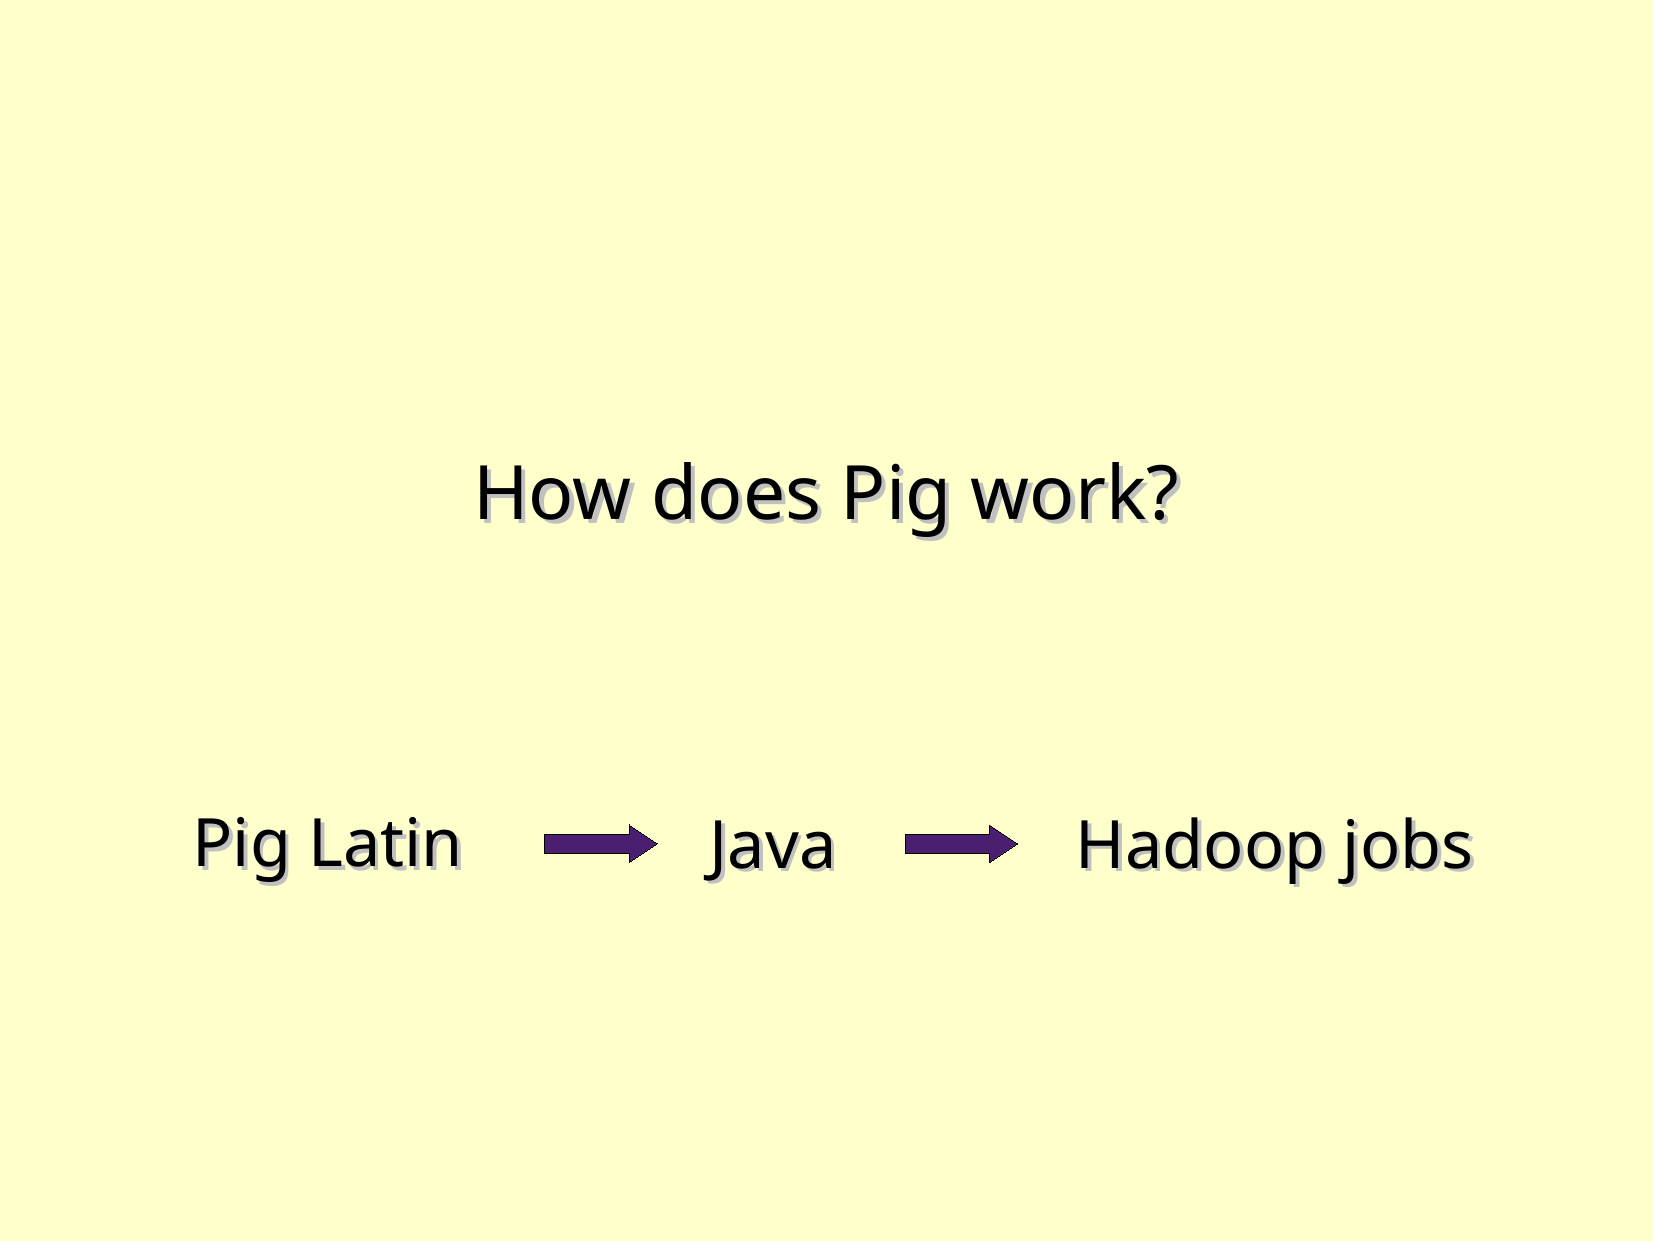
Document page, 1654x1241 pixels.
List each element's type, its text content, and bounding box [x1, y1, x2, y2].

text_box [905, 825, 1018, 863]
subtitle How does Pig work? [82, 0, 1571, 1021]
text_box Hadoop jobs [1060, 789, 1467, 885]
text_box Pig Latin [177, 787, 497, 883]
text_box [544, 824, 658, 863]
text_box Java [694, 789, 872, 885]
